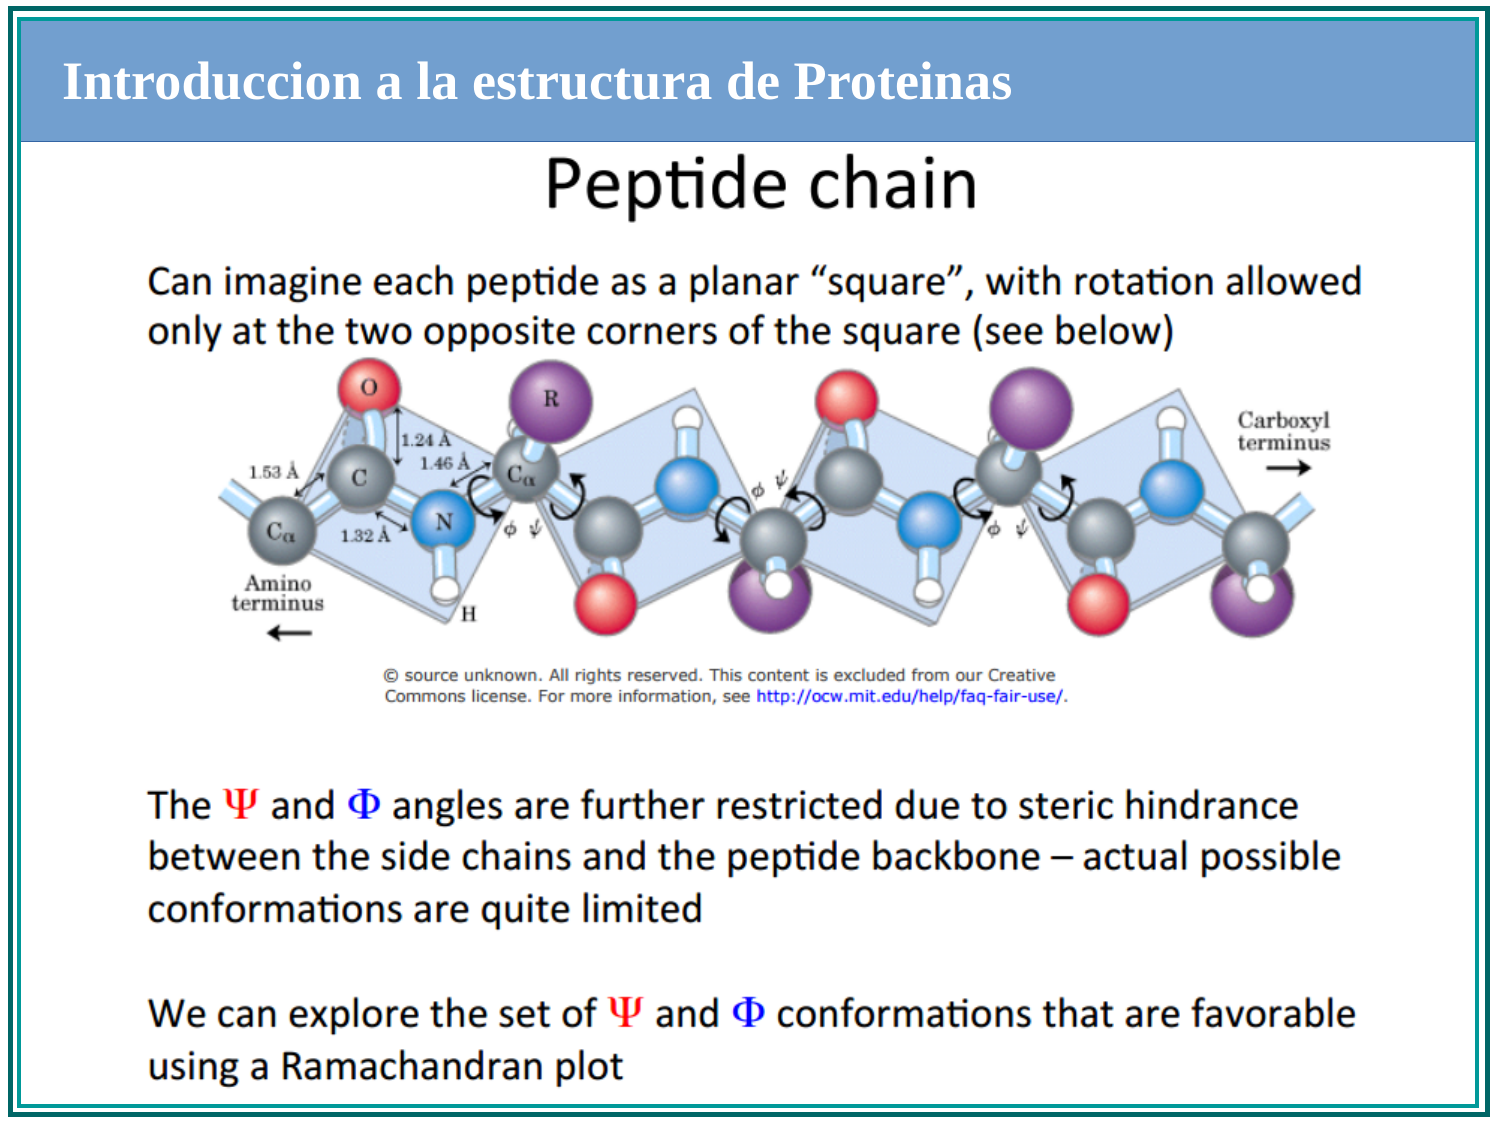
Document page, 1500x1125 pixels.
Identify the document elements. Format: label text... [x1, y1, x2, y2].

text_box Introduccion a la estructura de Proteinas [47, 38, 1335, 142]
text_box [21, 21, 1475, 142]
picture [82, 148, 1418, 1096]
